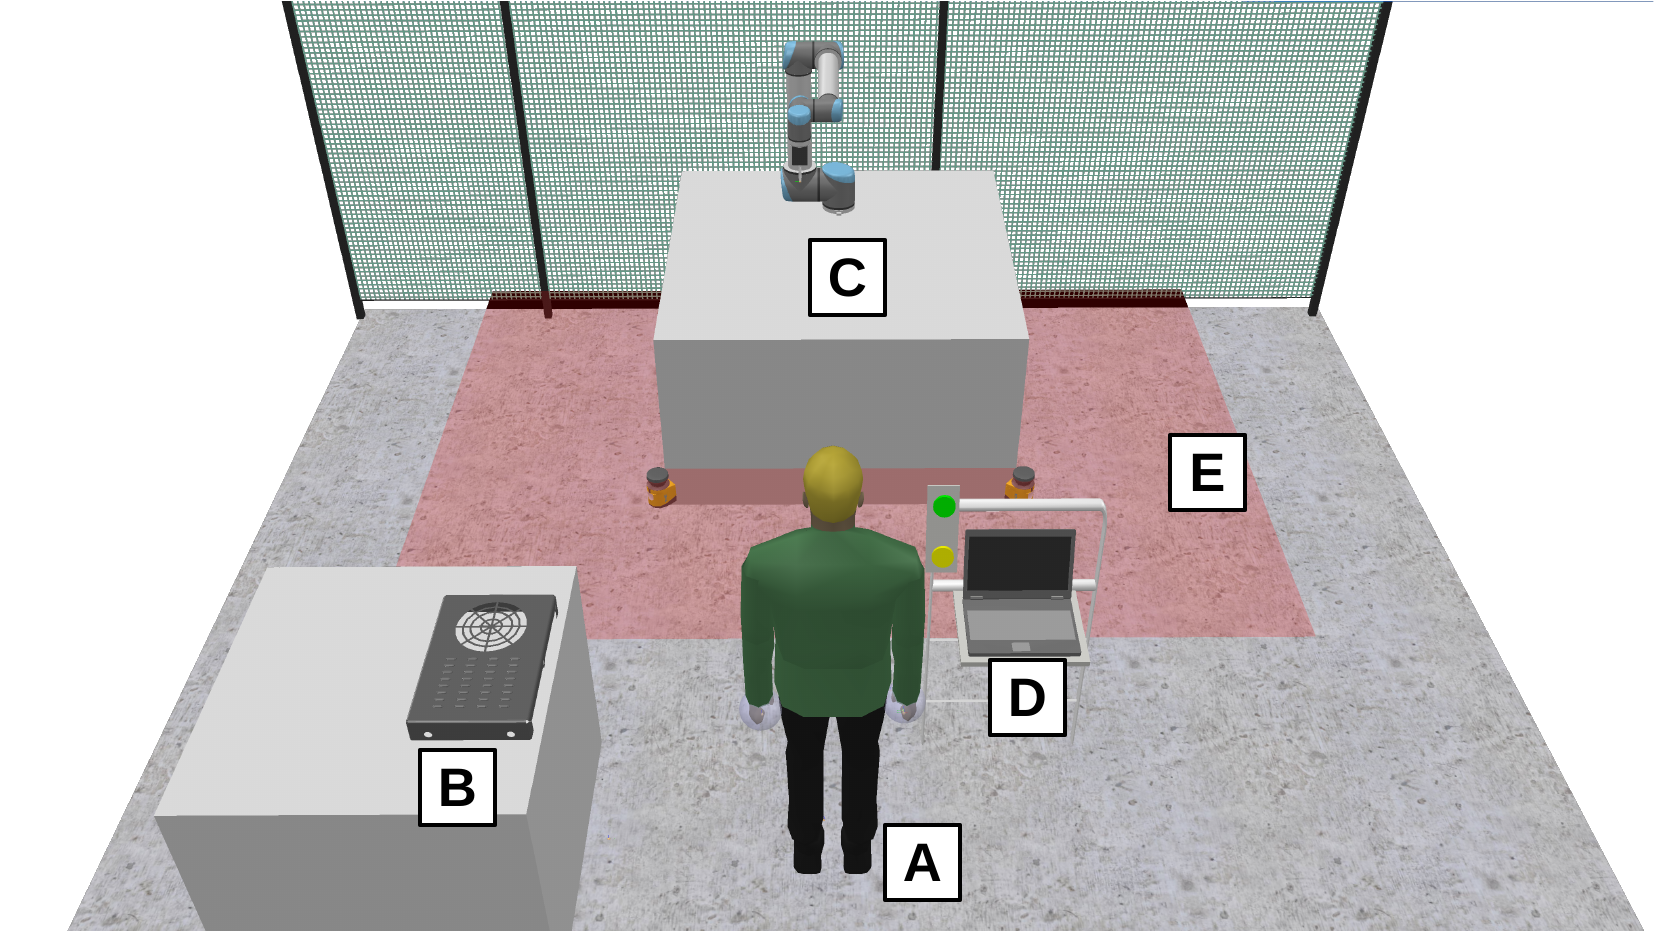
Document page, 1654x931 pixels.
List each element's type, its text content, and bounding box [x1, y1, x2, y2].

text_box C [810, 240, 886, 316]
text_box D [990, 660, 1066, 736]
text_box B [420, 750, 496, 826]
picture [2, 1, 1654, 931]
text_box E [1170, 435, 1246, 511]
text_box A [885, 825, 961, 901]
